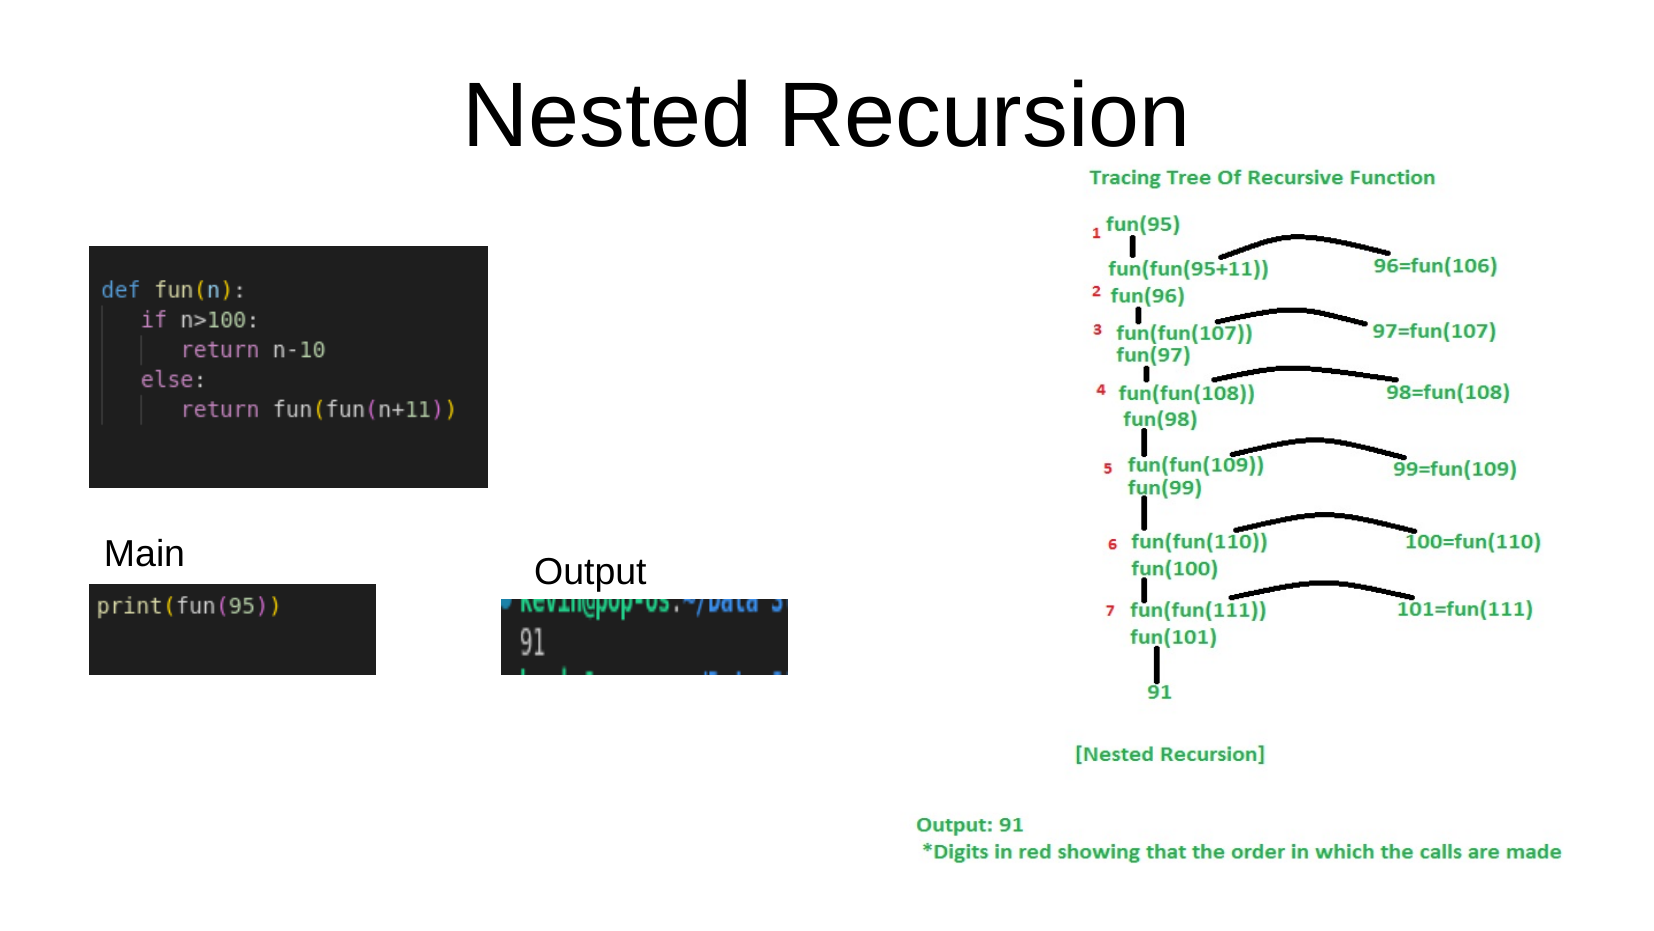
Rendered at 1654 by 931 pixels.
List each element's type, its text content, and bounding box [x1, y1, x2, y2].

picture [900, 149, 1654, 901]
title Nested Recursion [82, 37, 1571, 193]
text_box Main [89, 525, 277, 582]
picture [501, 599, 788, 676]
picture [89, 584, 376, 676]
text_box Output [519, 543, 670, 601]
picture [89, 246, 488, 488]
